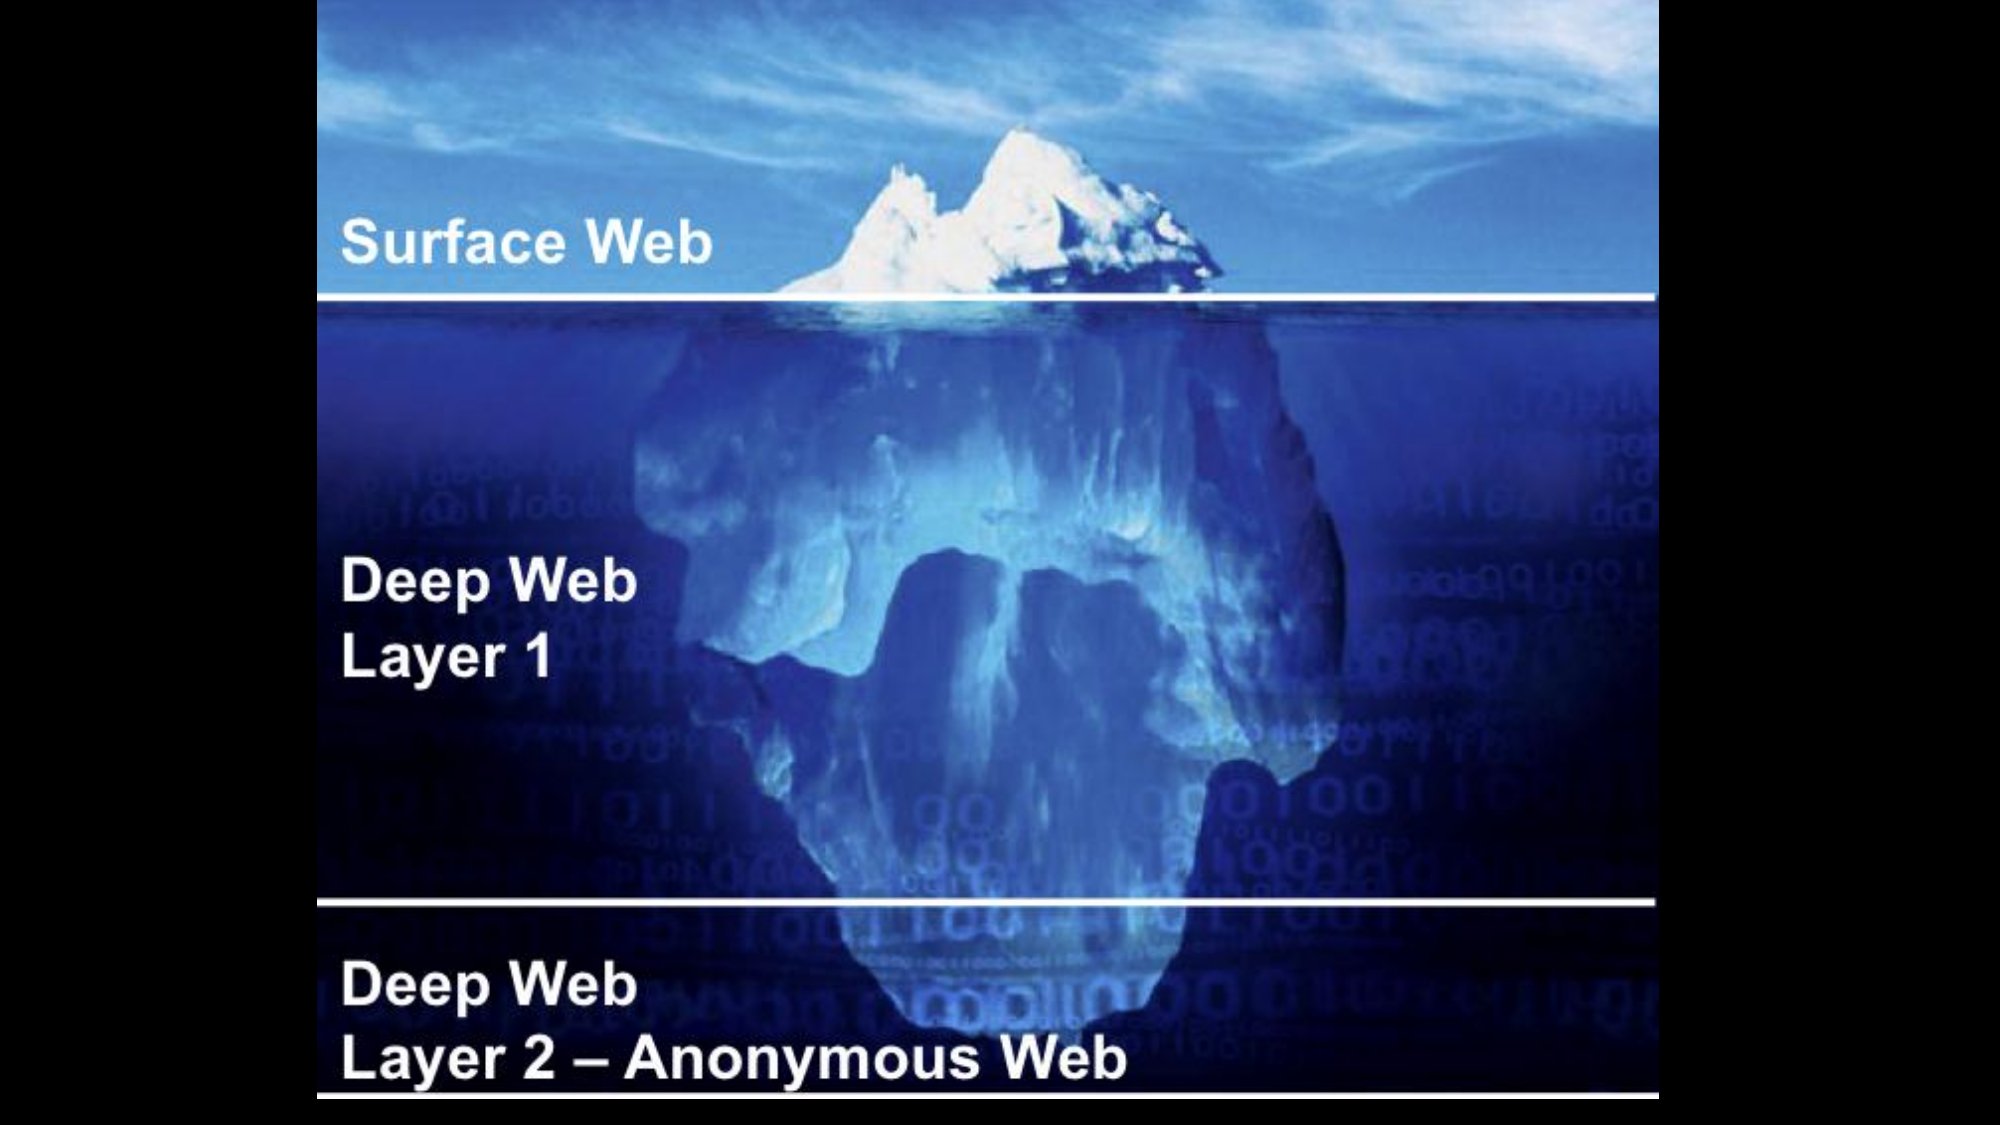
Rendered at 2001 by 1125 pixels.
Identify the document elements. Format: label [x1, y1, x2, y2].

picture [317, 0, 1659, 1099]
